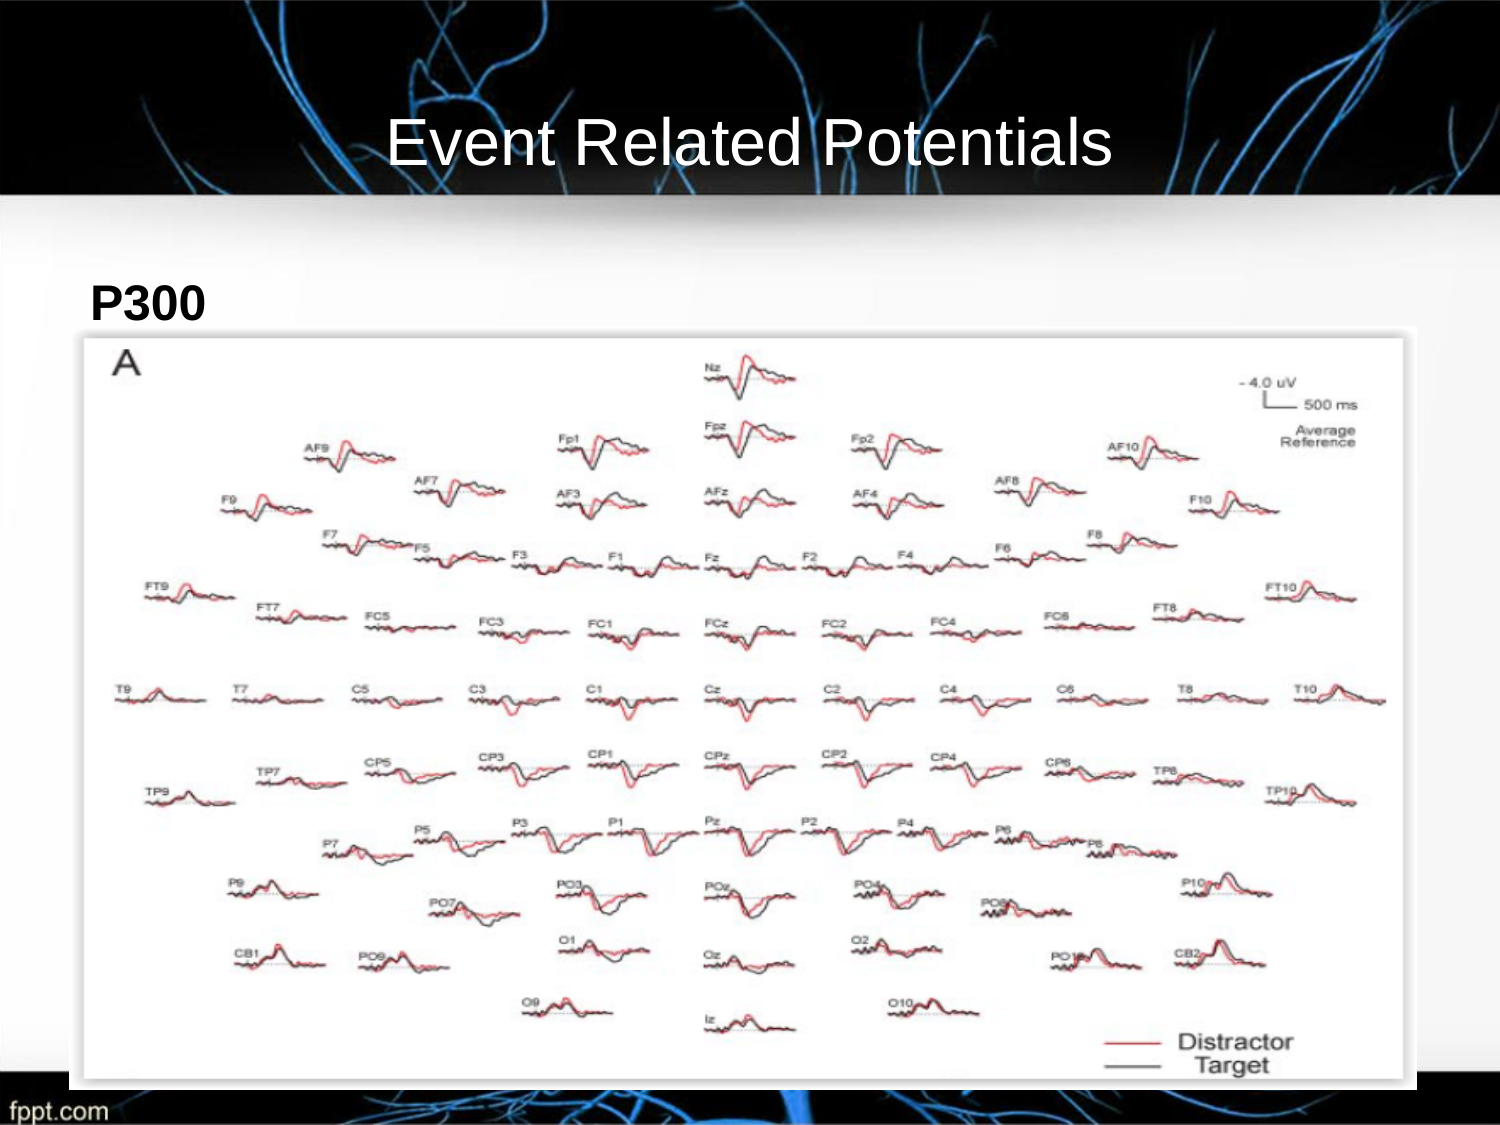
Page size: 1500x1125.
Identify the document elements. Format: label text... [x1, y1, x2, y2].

list P300 [75, 262, 1425, 1005]
picture [0, 0, 1500, 1125]
title Event Related Potentials [75, 45, 1425, 233]
